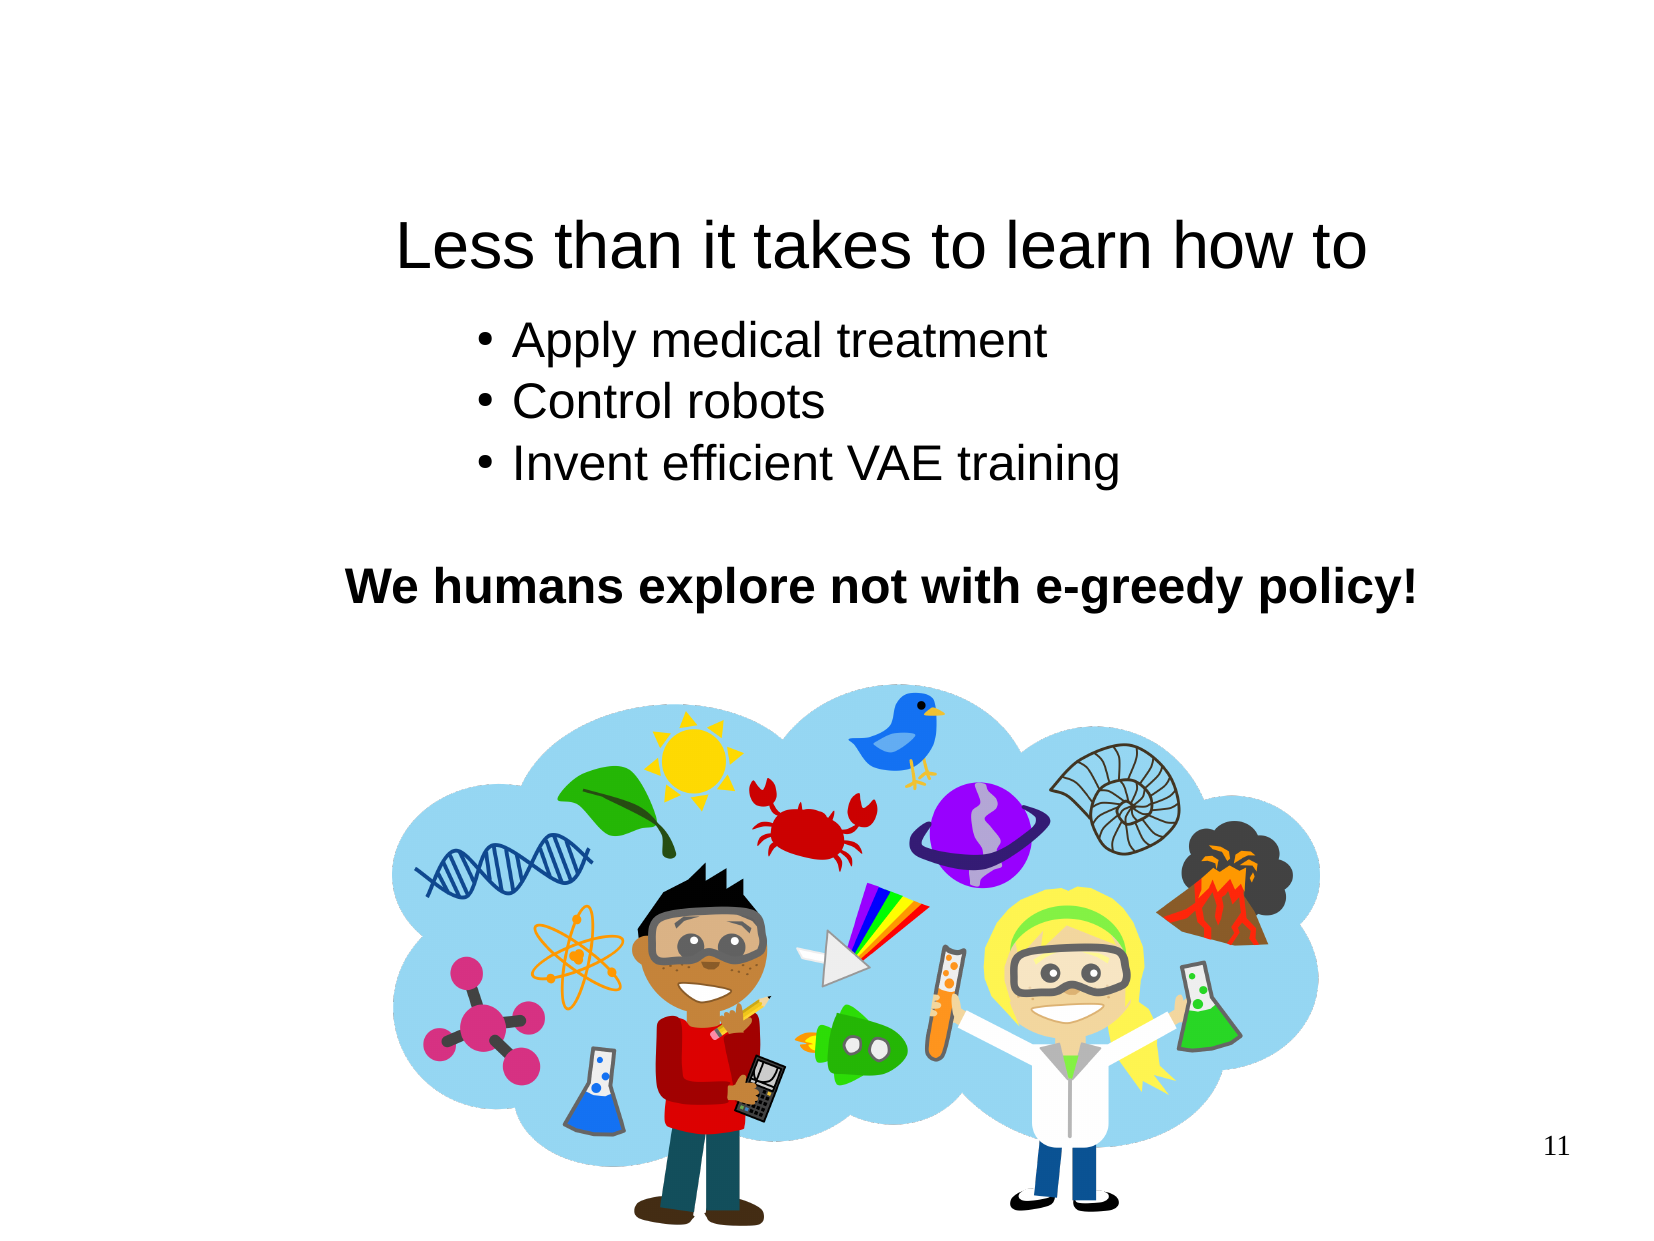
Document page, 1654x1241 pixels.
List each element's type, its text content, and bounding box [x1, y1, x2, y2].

picture [392, 684, 1320, 1226]
list Less than it takes to learn how to Apply medical treatment Control robots Invent efficient VAE training We humans explore not with e-greedy policy! [86, 118, 1607, 839]
